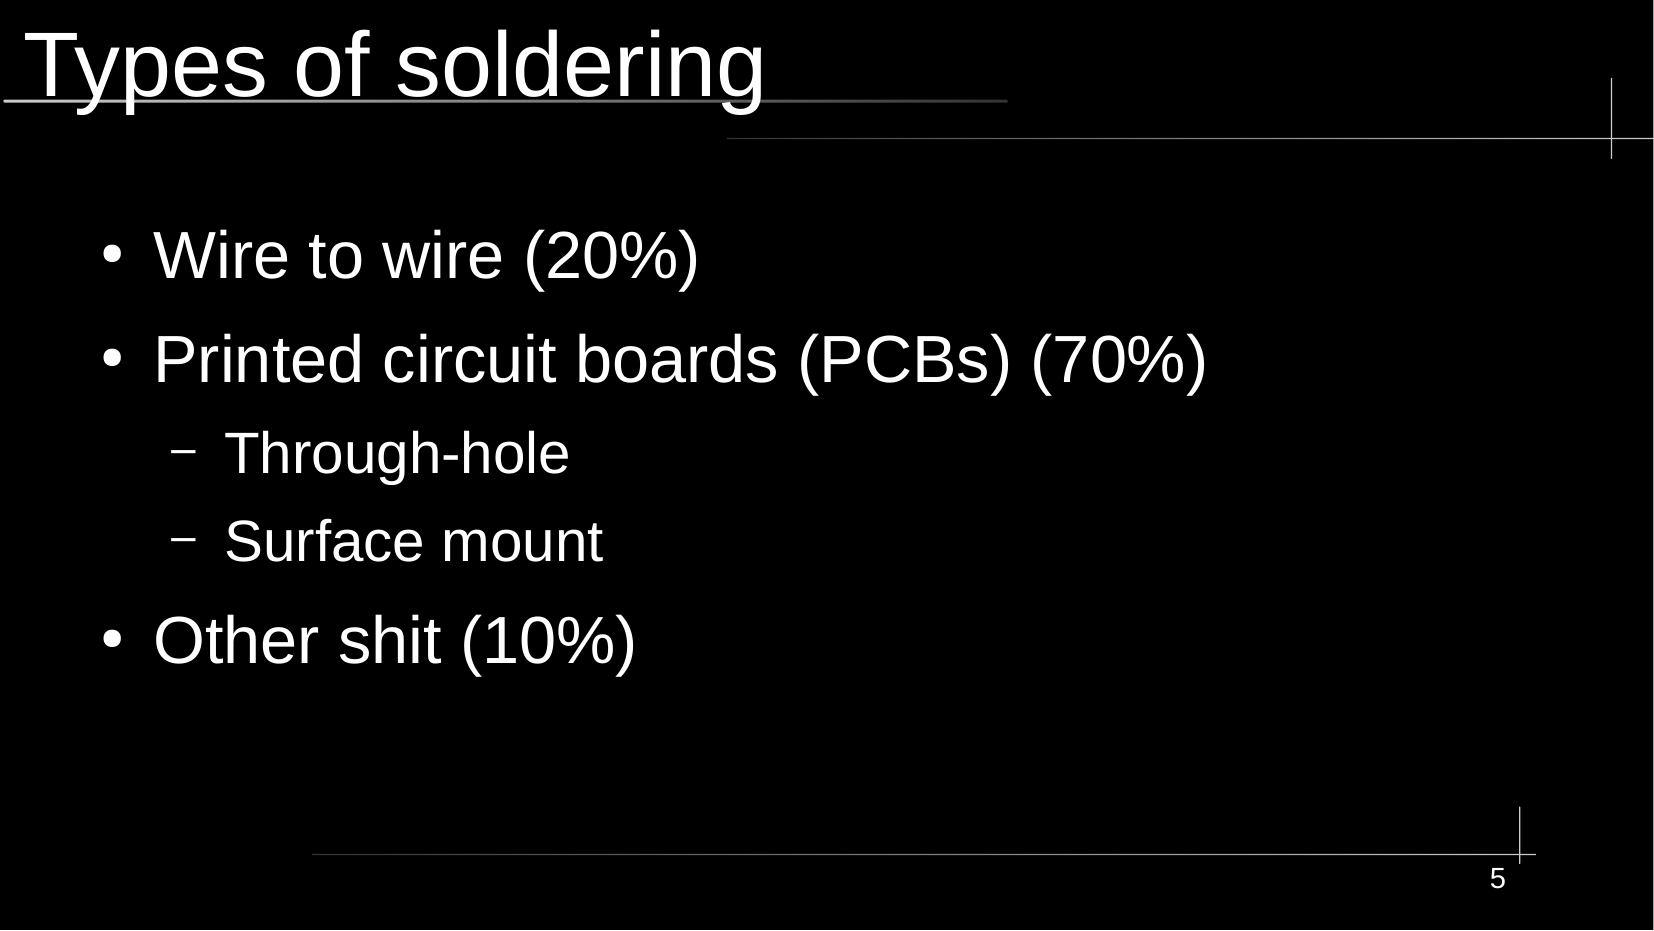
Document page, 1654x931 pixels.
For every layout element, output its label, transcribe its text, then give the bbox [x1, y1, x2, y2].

list Wire to wire (20%) Printed circuit boards (PCBs) (70%) Through-hole Surface mount Other shit (10%) [82, 217, 1571, 758]
title Types of soldering [23, 11, 1589, 119]
